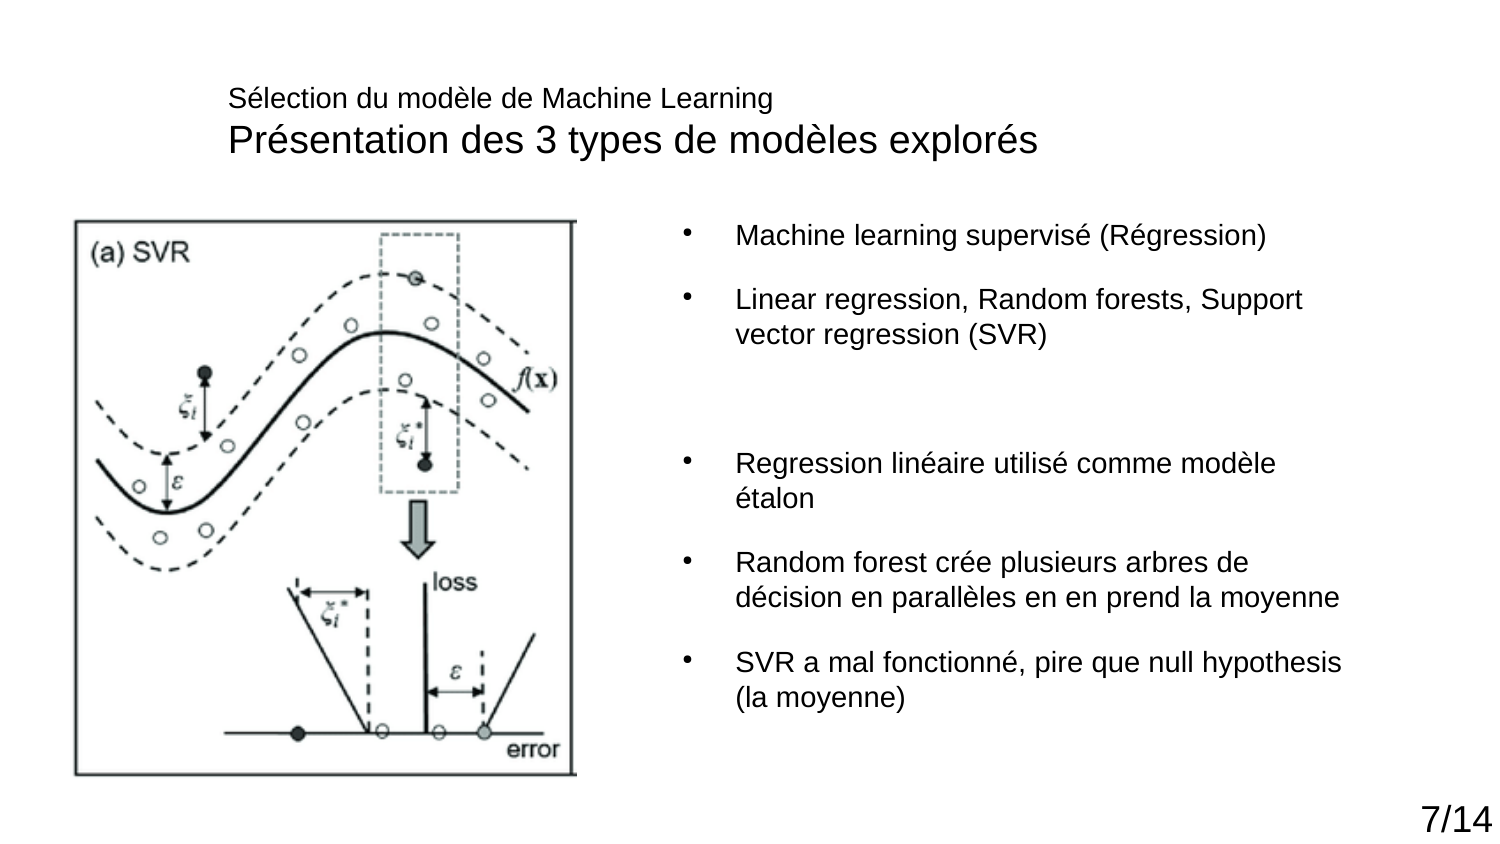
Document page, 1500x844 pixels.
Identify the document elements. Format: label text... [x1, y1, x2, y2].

picture [70, 217, 577, 780]
text_box 7/14 [1405, 791, 1500, 844]
list Machine learning supervisé (Régression) Linear regression, Random forests, Support vector regression (SVR) Regression linéaire utilisé comme modèle étalon Random forest crée plusieurs arbres de décision en parallèles en en prend la moyenne SVR a mal fonctionné, pire que null hypothesis (la moyenne) [649, 200, 1380, 780]
title Sélection du modèle de Machine Learning Présentation des 3 types de modèles explorés [212, 64, 1368, 215]
